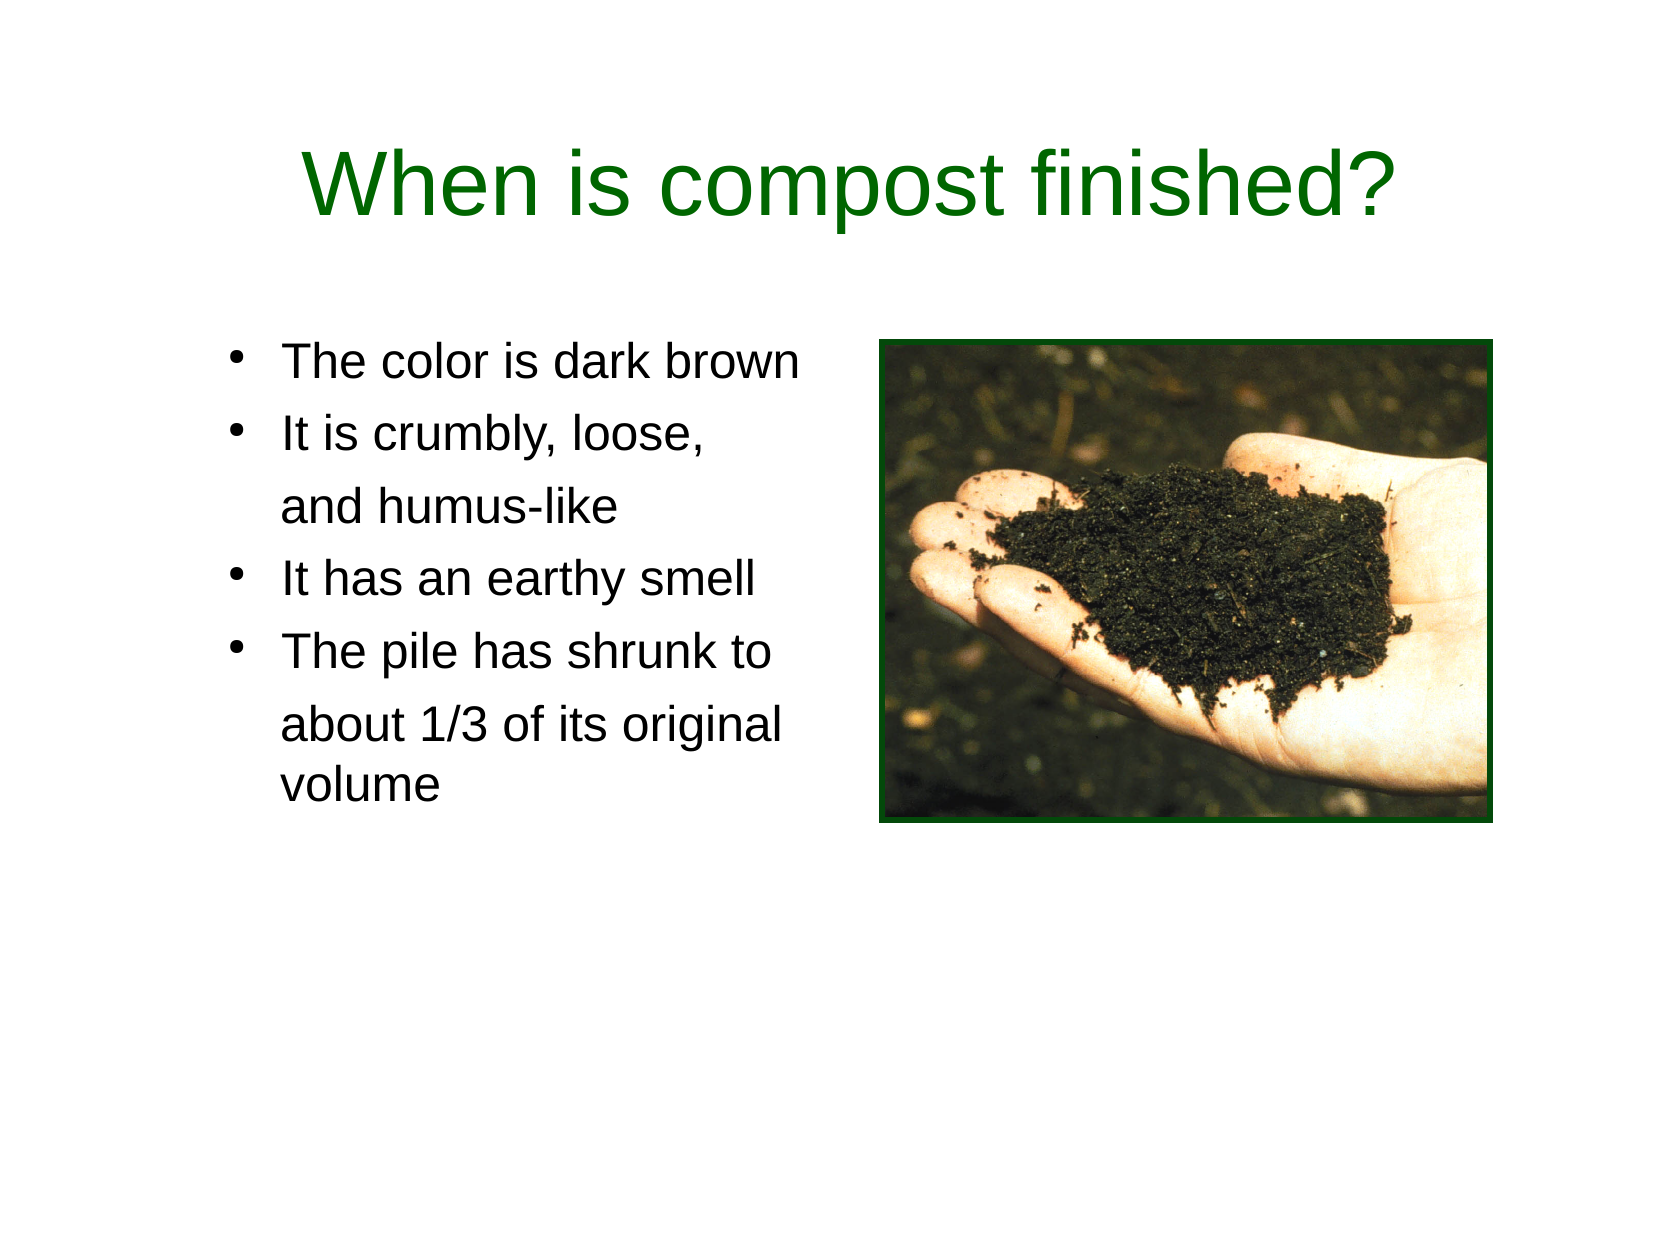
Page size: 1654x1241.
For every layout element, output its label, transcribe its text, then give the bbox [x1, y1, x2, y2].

title When is compost finished? [195, 69, 1471, 288]
picture [885, 345, 1488, 817]
list The color is dark brown It is crumbly, loose, and humus-like It has an earthy smell The pile has shrunk to about 1/3 of its original volume [195, 248, 826, 899]
